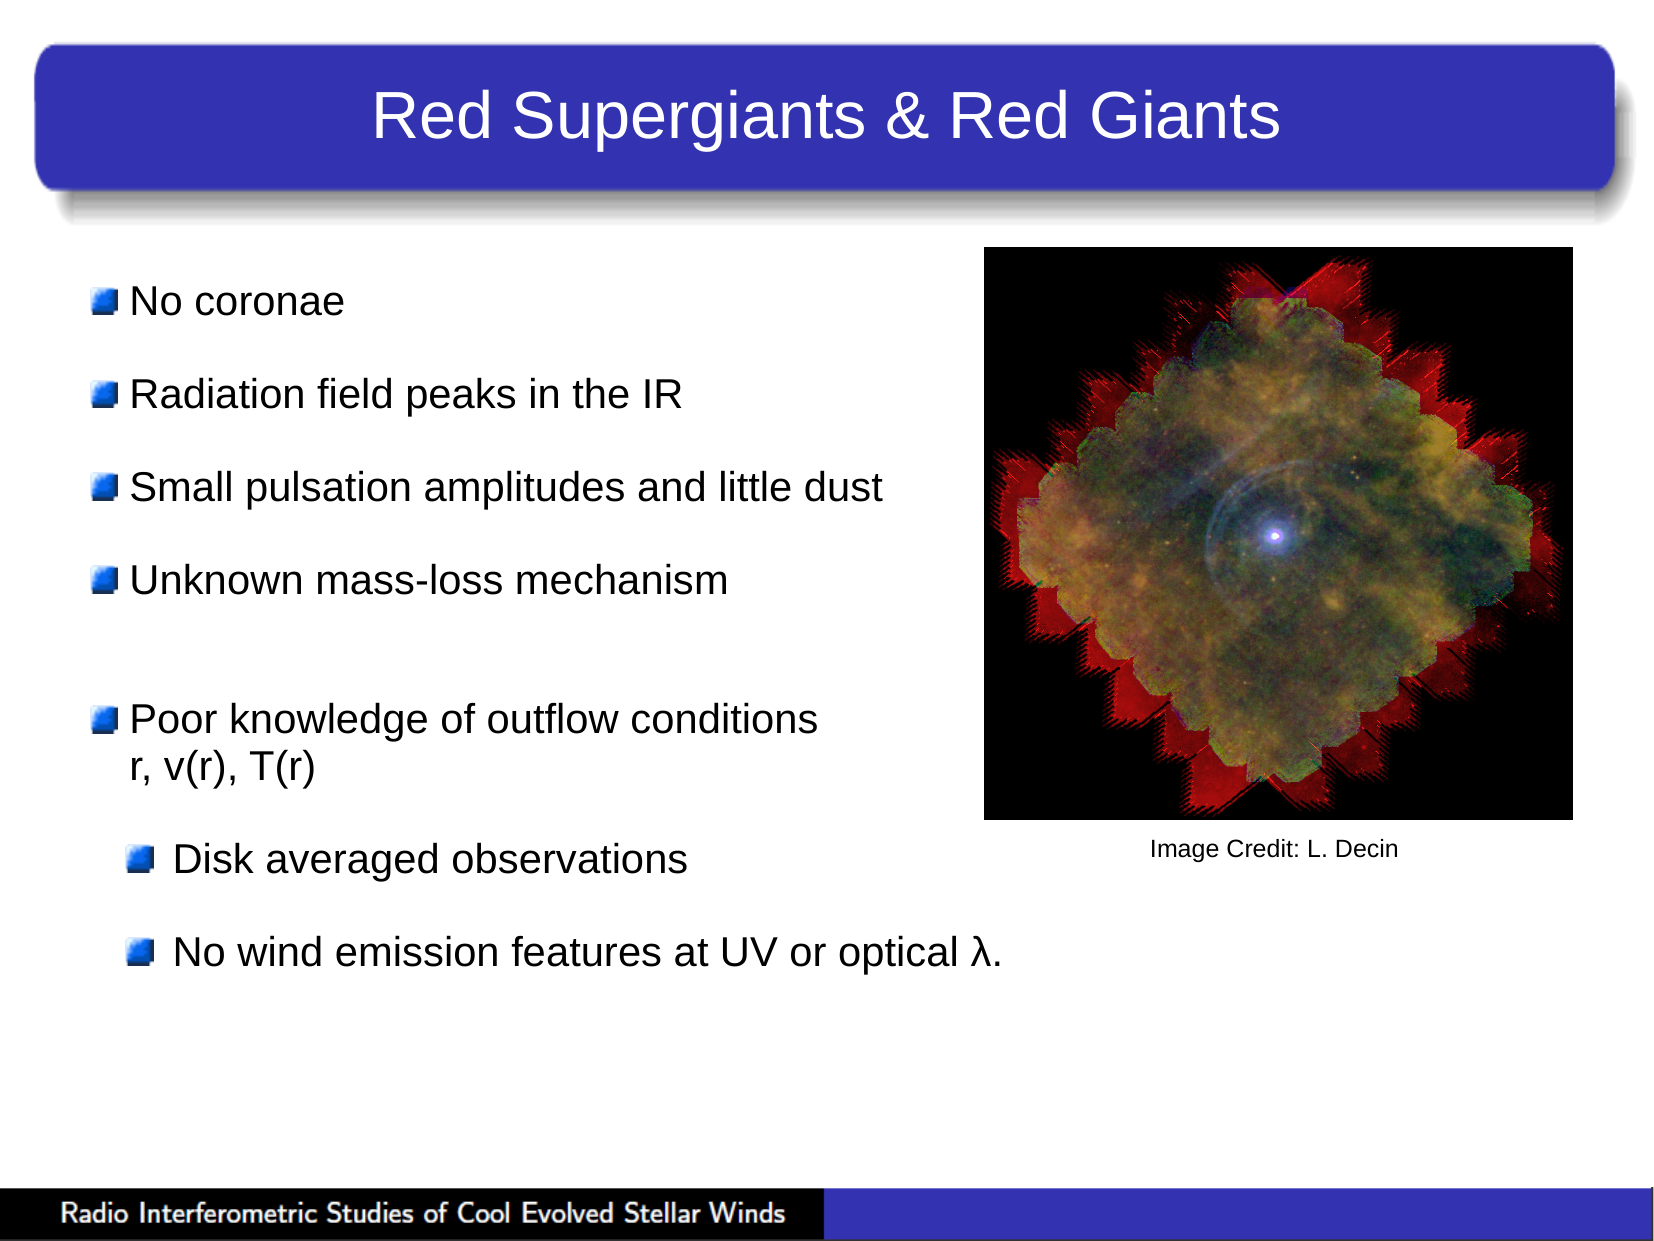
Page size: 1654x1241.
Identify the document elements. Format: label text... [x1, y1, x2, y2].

text_box Red Supergiants & Red Giants [59, 70, 1595, 189]
picture [23, 29, 1648, 237]
text_box No coronae Radiation field peaks in the IR Small pulsation amplitudes and little dust Unknown mass-loss mechanism Poor knowledge of outflow conditions r, v(r), T(r) Disk averaged observations No wind emission features at UV or optical λ. [75, 270, 1464, 1029]
text_box Image Credit: L. Decin [984, 827, 1566, 871]
picture [0, 1187, 1654, 1241]
picture [984, 247, 1573, 820]
